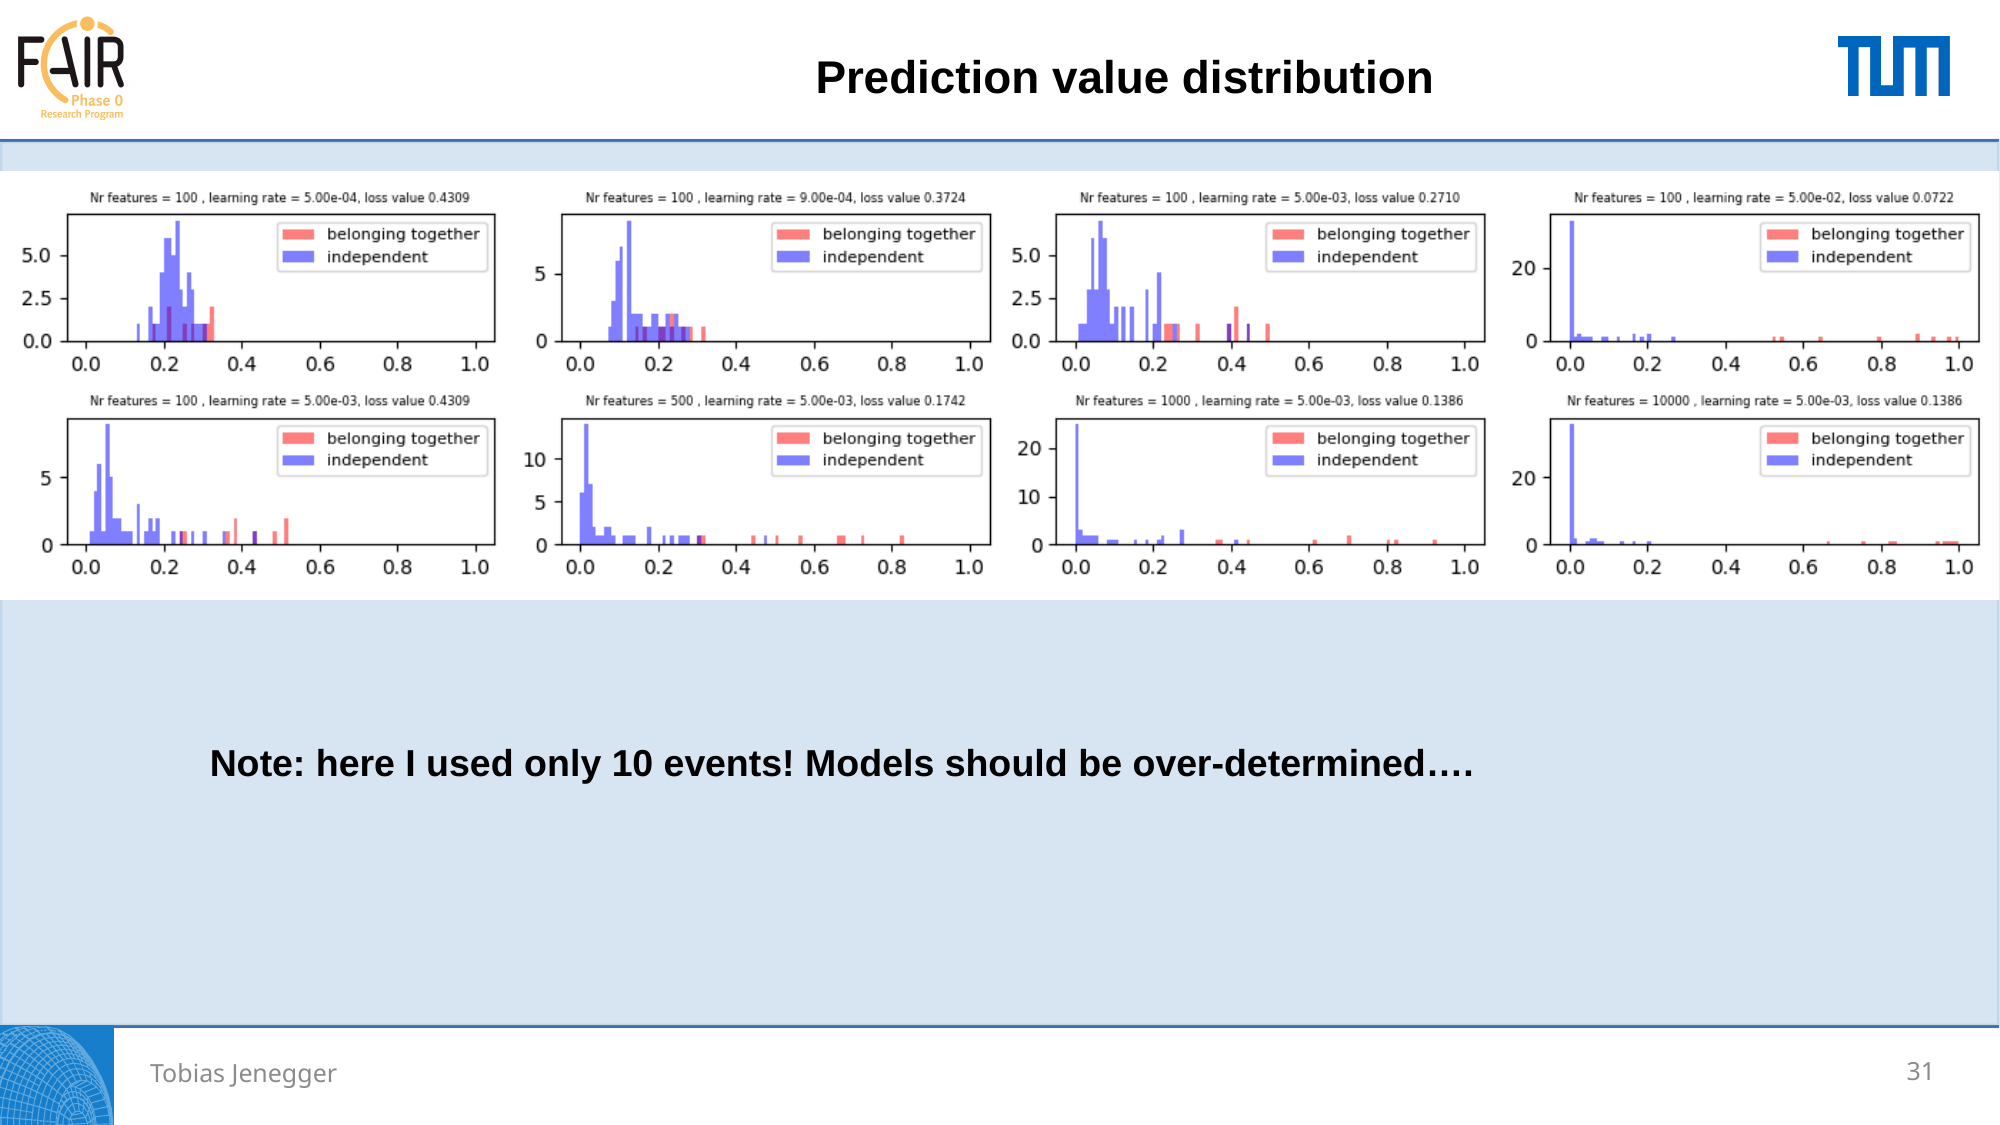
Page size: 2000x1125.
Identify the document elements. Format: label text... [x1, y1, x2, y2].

text_box Note: here I used only 10 events! Models should be over-determined…. [195, 735, 1711, 834]
text_box Prediction value distribution [525, 45, 1726, 144]
picture [1838, 36, 1950, 96]
picture [15, 15, 142, 120]
picture [0, 1025, 114, 1125]
picture [0, 171, 2000, 601]
